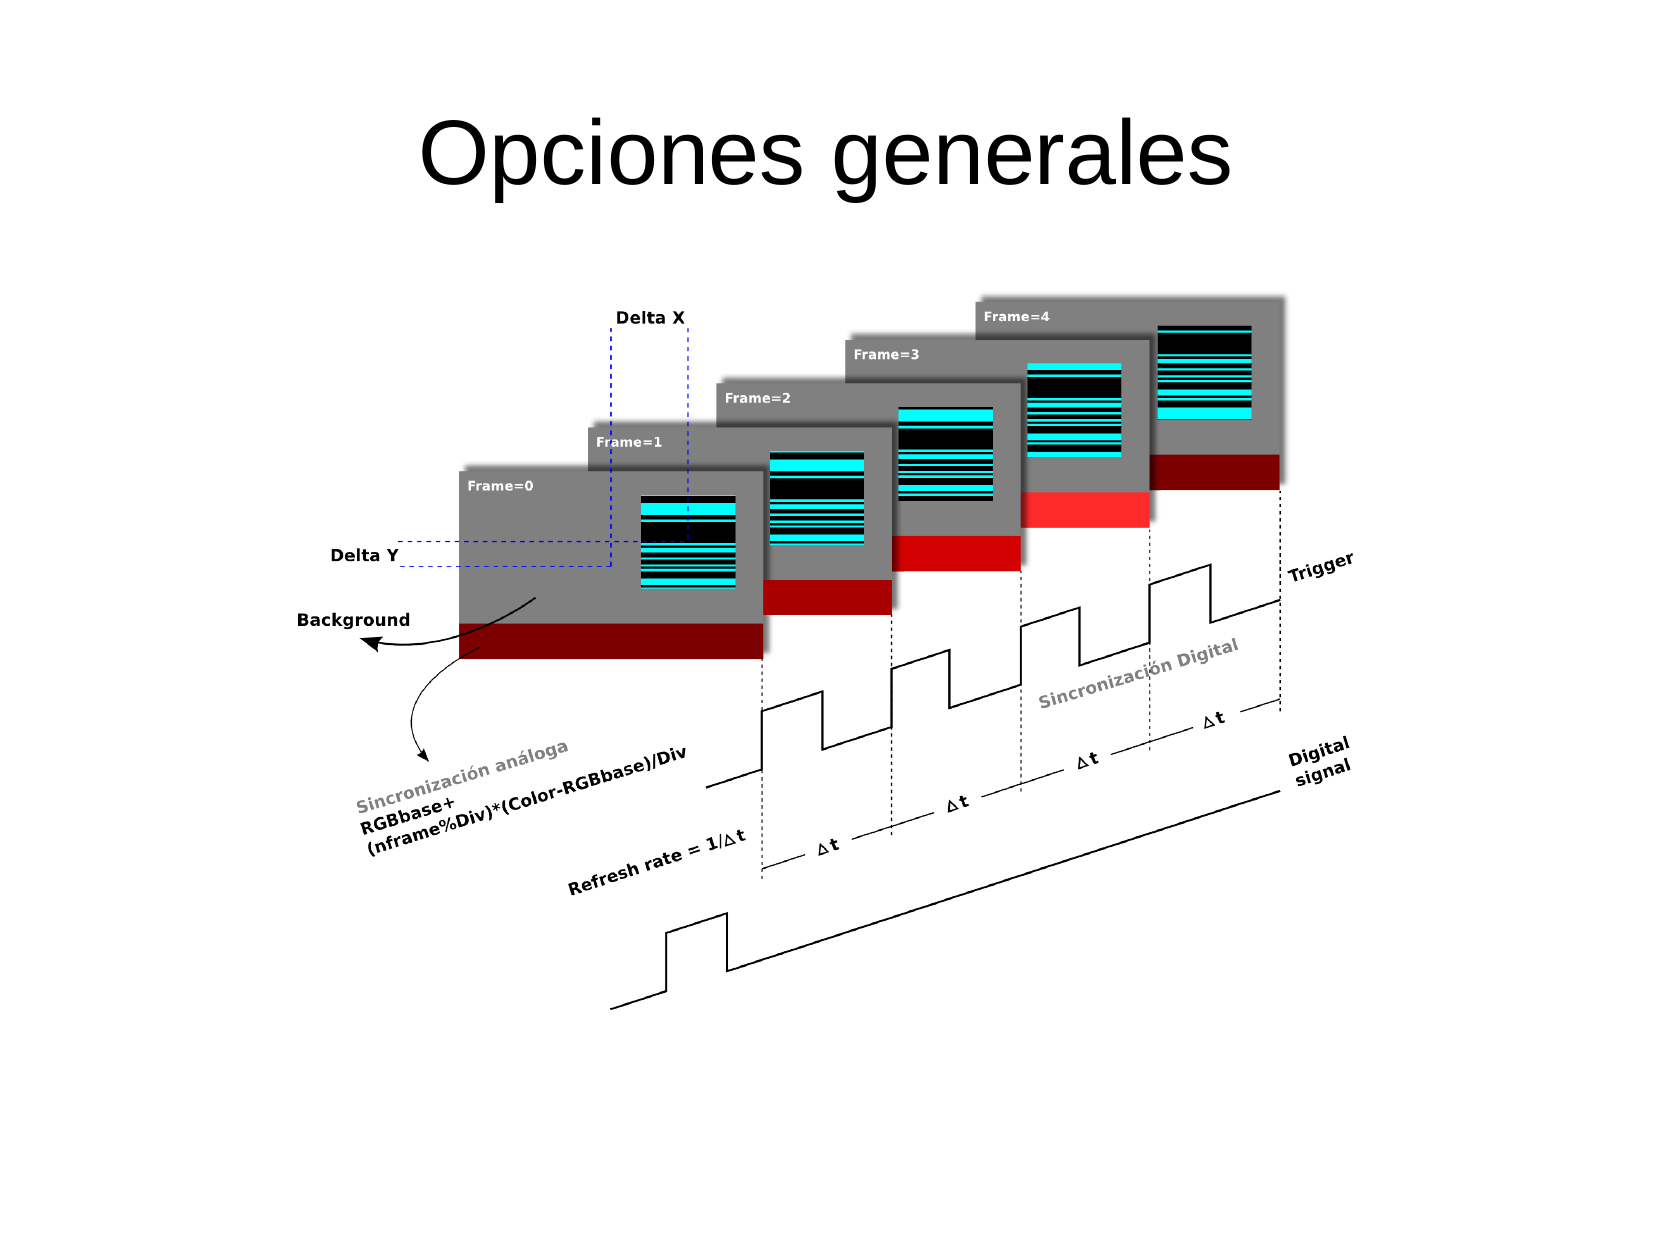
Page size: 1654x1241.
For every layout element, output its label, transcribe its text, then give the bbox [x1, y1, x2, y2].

picture [298, 290, 1355, 1010]
title Opciones generales [82, 49, 1571, 257]
